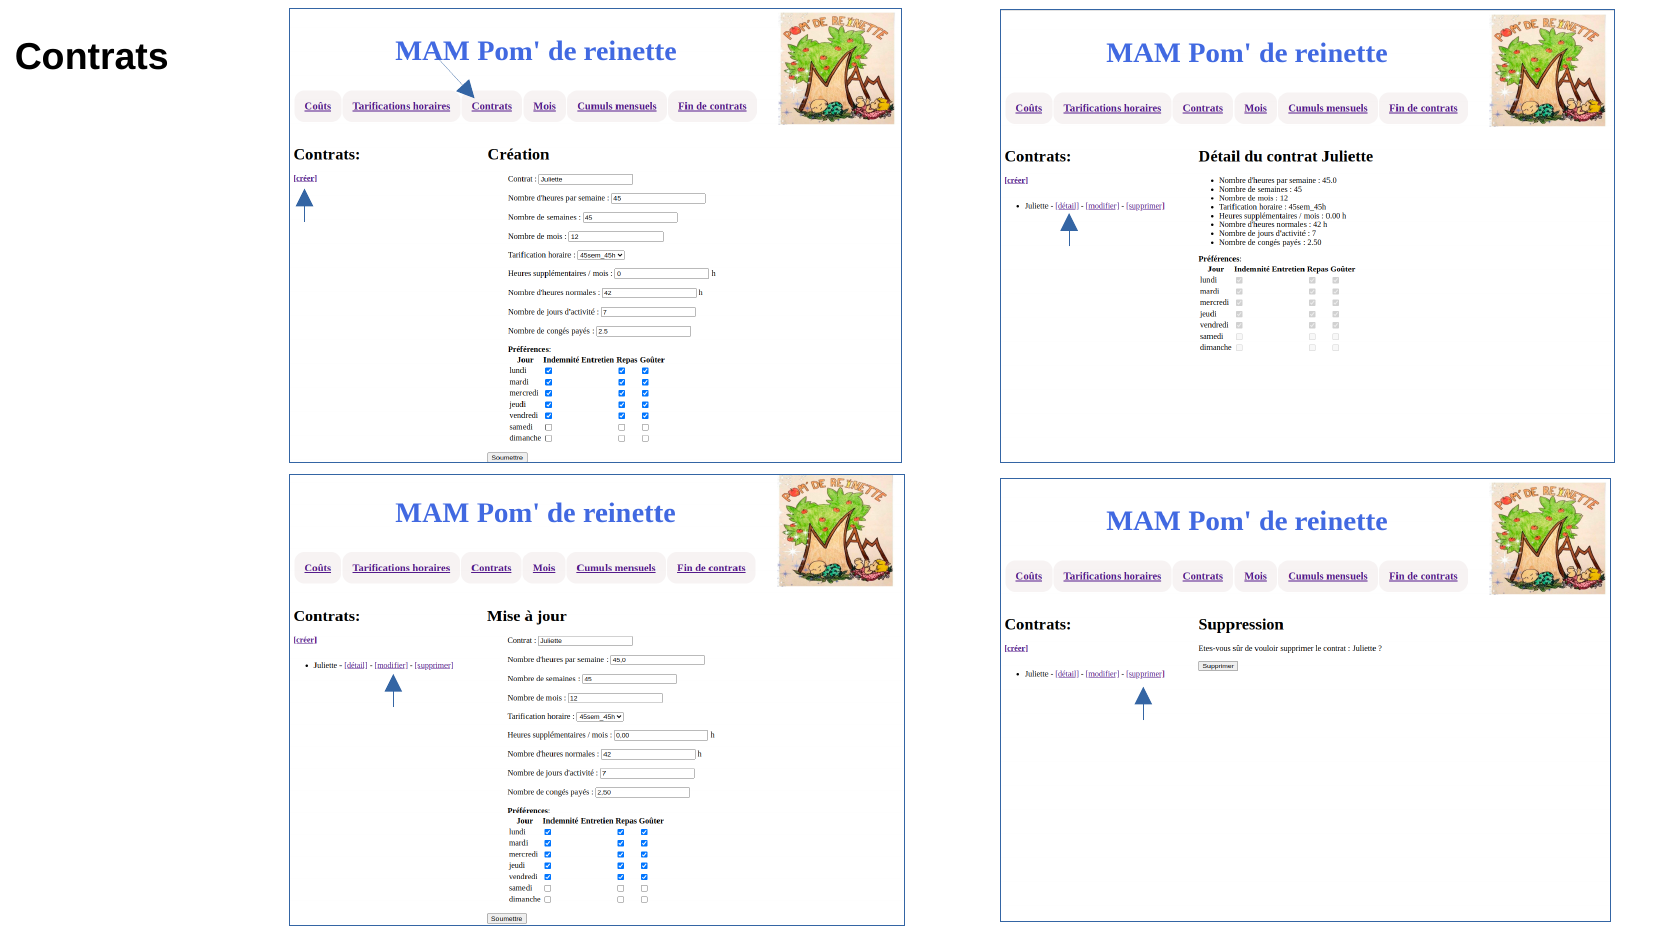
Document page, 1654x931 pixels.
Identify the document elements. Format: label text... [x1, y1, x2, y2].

picture [289, 8, 902, 463]
picture [1000, 9, 1615, 463]
text_box Contrats [0, 28, 298, 128]
picture [289, 474, 905, 926]
picture [1000, 478, 1611, 922]
